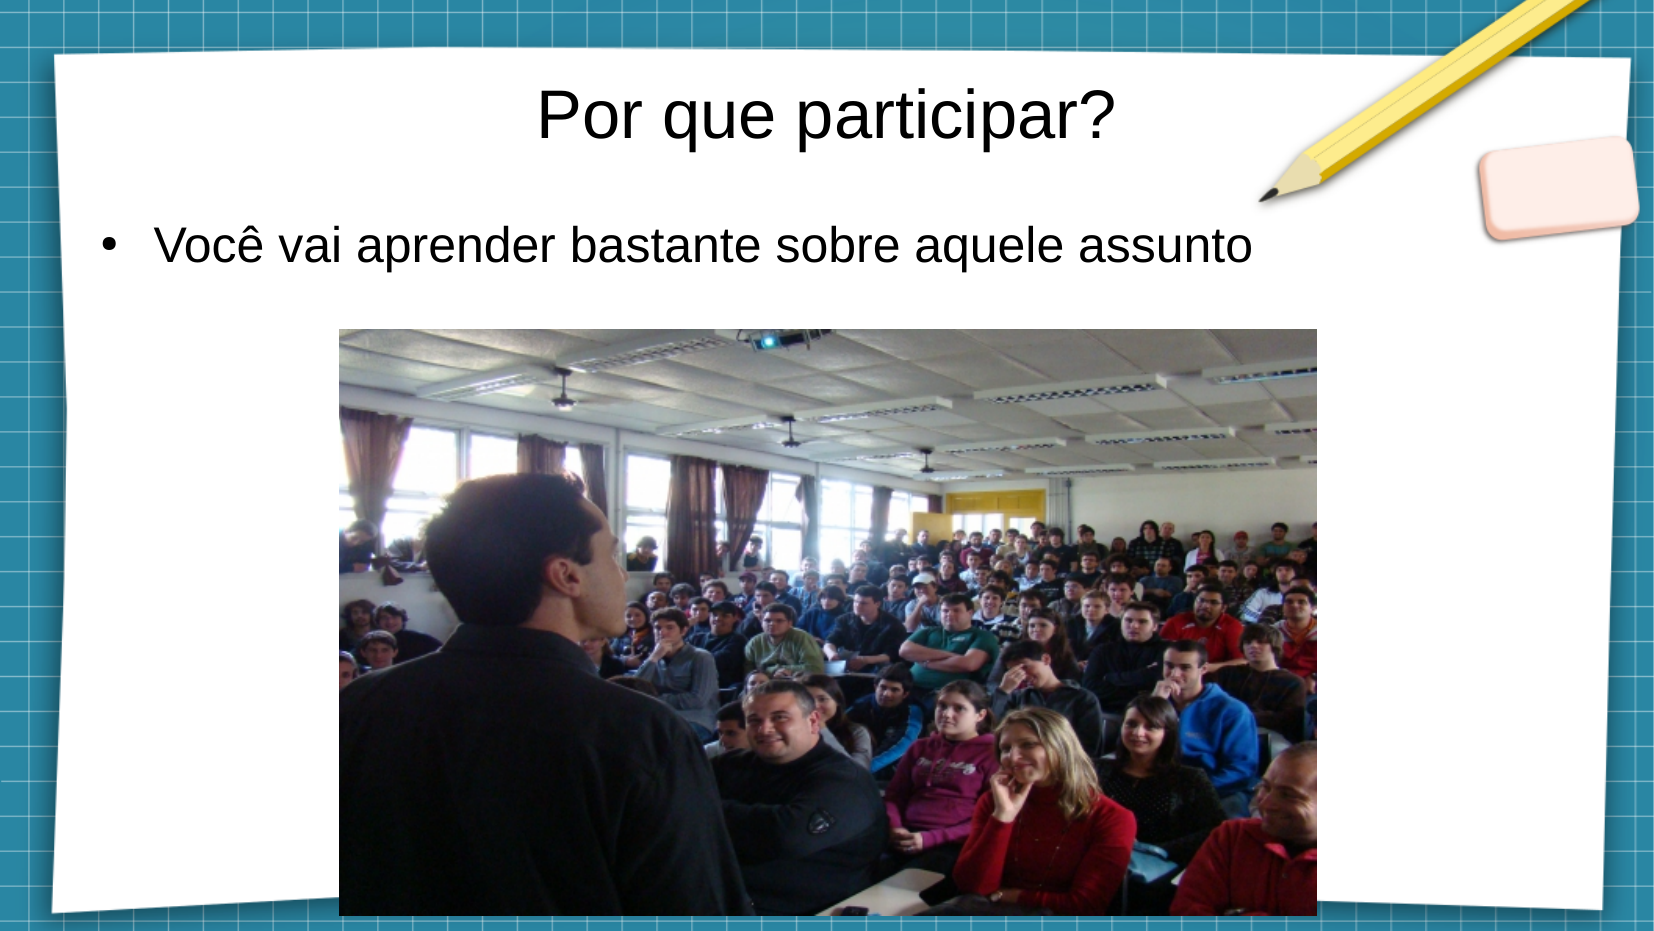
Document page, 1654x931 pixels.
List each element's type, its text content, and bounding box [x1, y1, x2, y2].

picture [0, 0, 1654, 931]
title Por que participar? [82, 37, 1571, 193]
list Você vai aprender bastante sobre aquele assunto [82, 217, 1571, 758]
